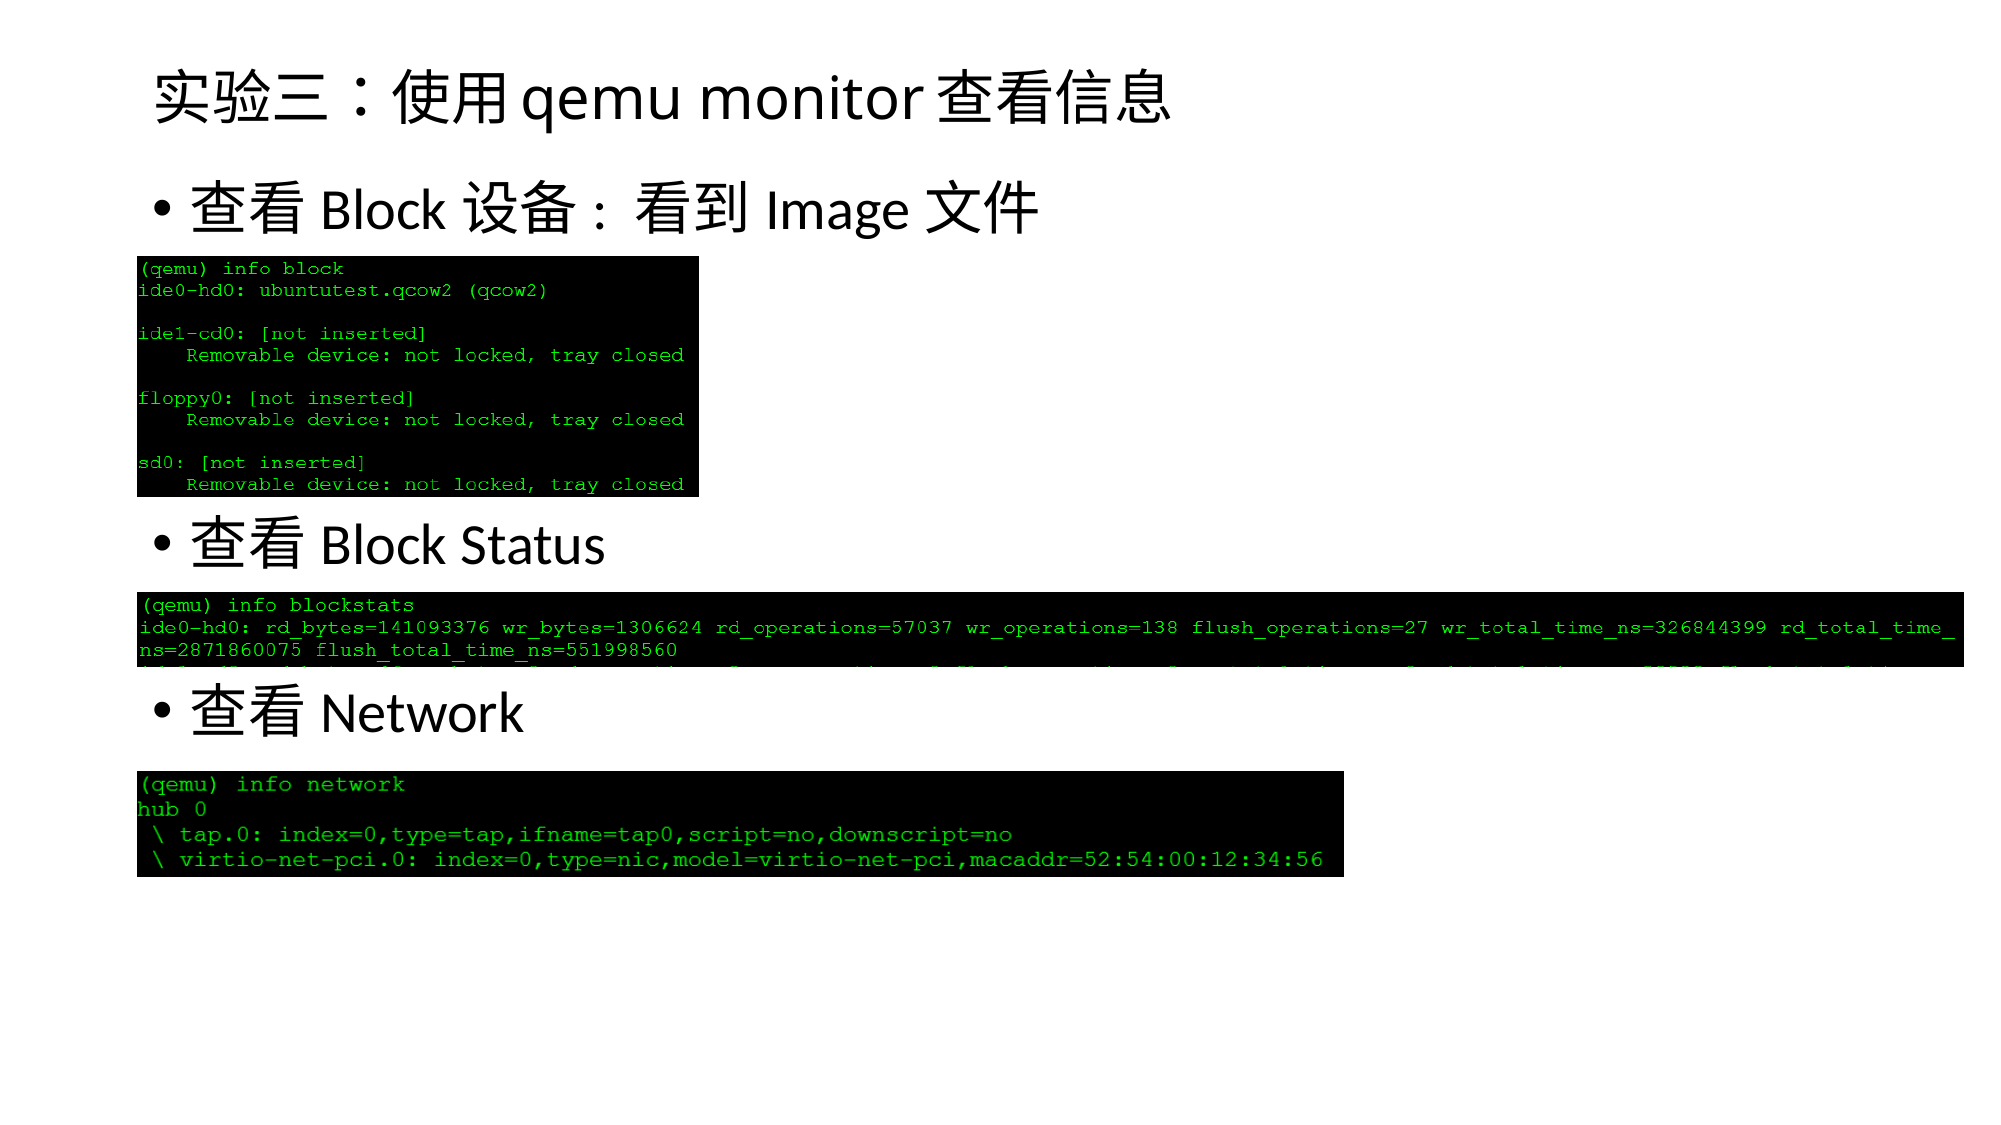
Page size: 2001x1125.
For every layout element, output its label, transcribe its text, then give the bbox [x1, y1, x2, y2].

picture [137, 592, 1964, 667]
list 查看Block设备: 看到Image文件 查看Block Status 查看Network [137, 667, 1863, 1014]
list 查看Block设备: 看到Image文件 查看Block Status 查看Network [137, 171, 1863, 592]
picture [137, 256, 699, 497]
title 实验三：使用qemu monitor查看信息 [137, 59, 1863, 140]
picture [137, 771, 1344, 877]
